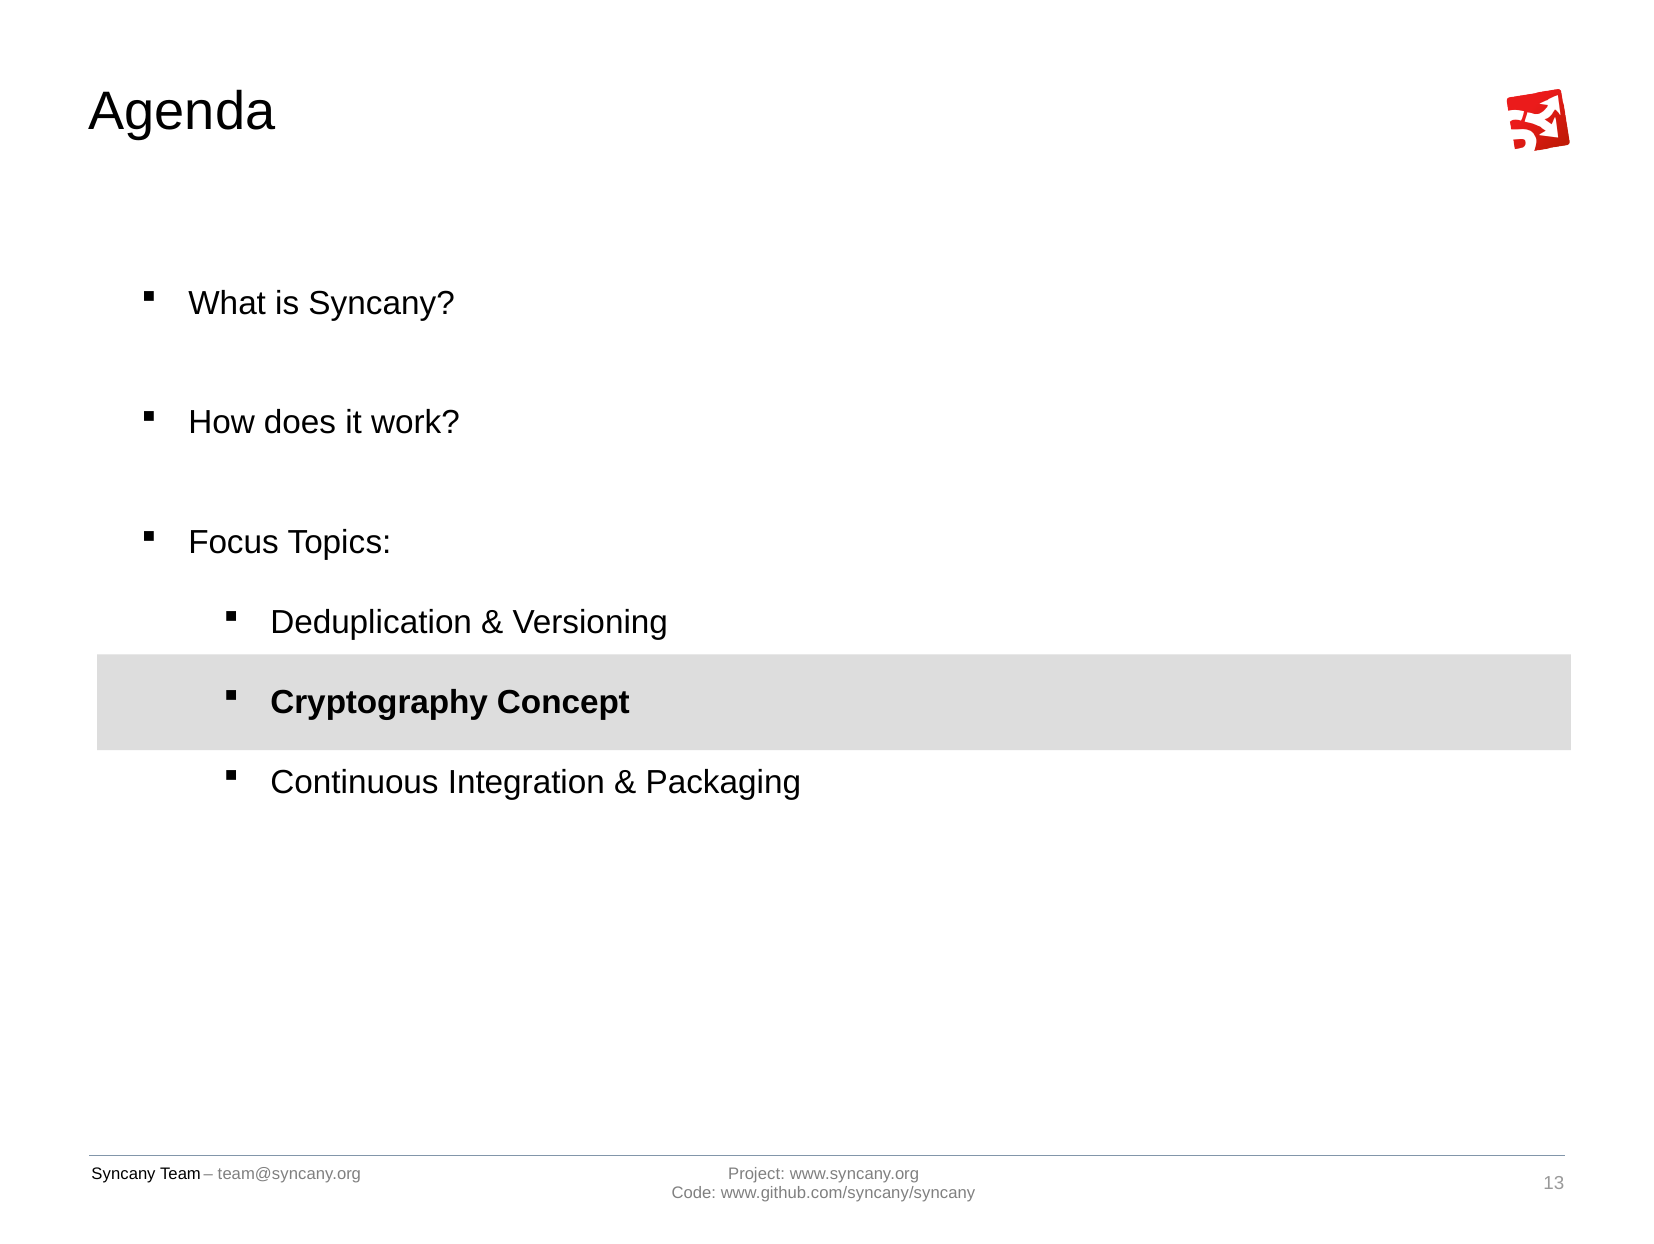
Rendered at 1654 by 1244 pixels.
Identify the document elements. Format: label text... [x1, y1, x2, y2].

text_box <number> [1476, 1167, 1565, 1193]
text_box [97, 654, 124, 751]
text_box [1563, 654, 1571, 751]
text_box What is Syncany? How does it work? Focus Topics: Deduplication & Versioning Cryptography Concept Continuous Integration & Packaging [124, 272, 1563, 1088]
title Agenda [88, 82, 1343, 207]
picture [1504, 86, 1572, 155]
